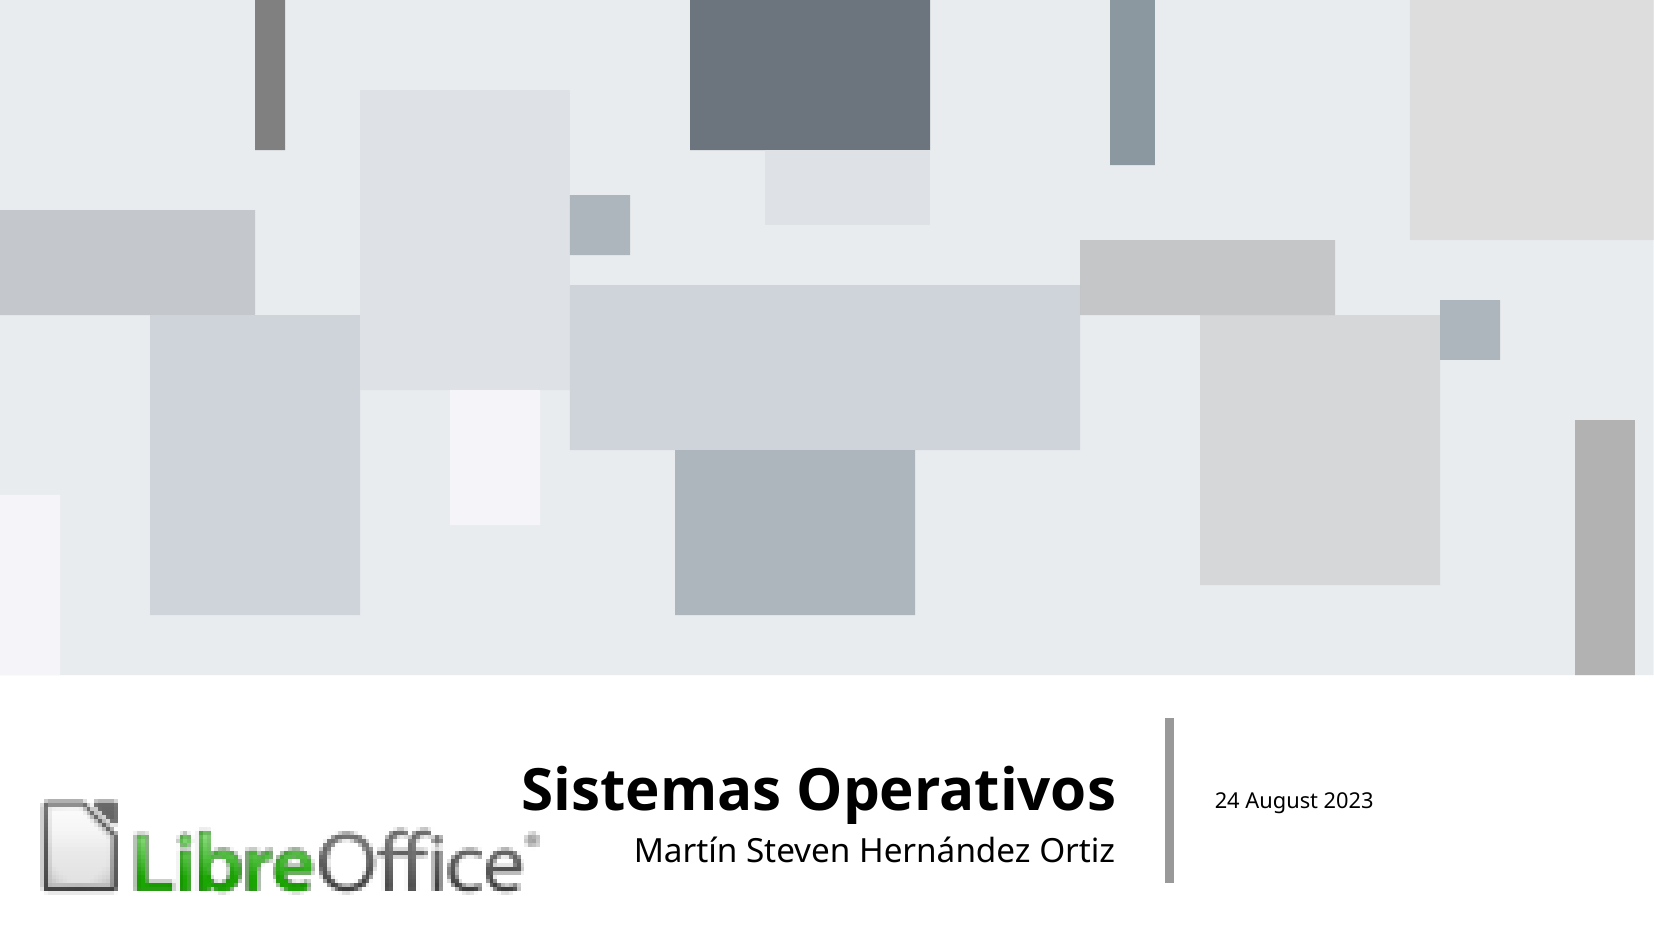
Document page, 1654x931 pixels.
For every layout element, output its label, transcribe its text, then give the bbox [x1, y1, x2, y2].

text_box Sistemas Operativos Martín Steven Hernández Ortiz [487, 740, 1131, 931]
text_box 24 August 2023 [1200, 759, 1591, 841]
picture [29, 787, 552, 903]
